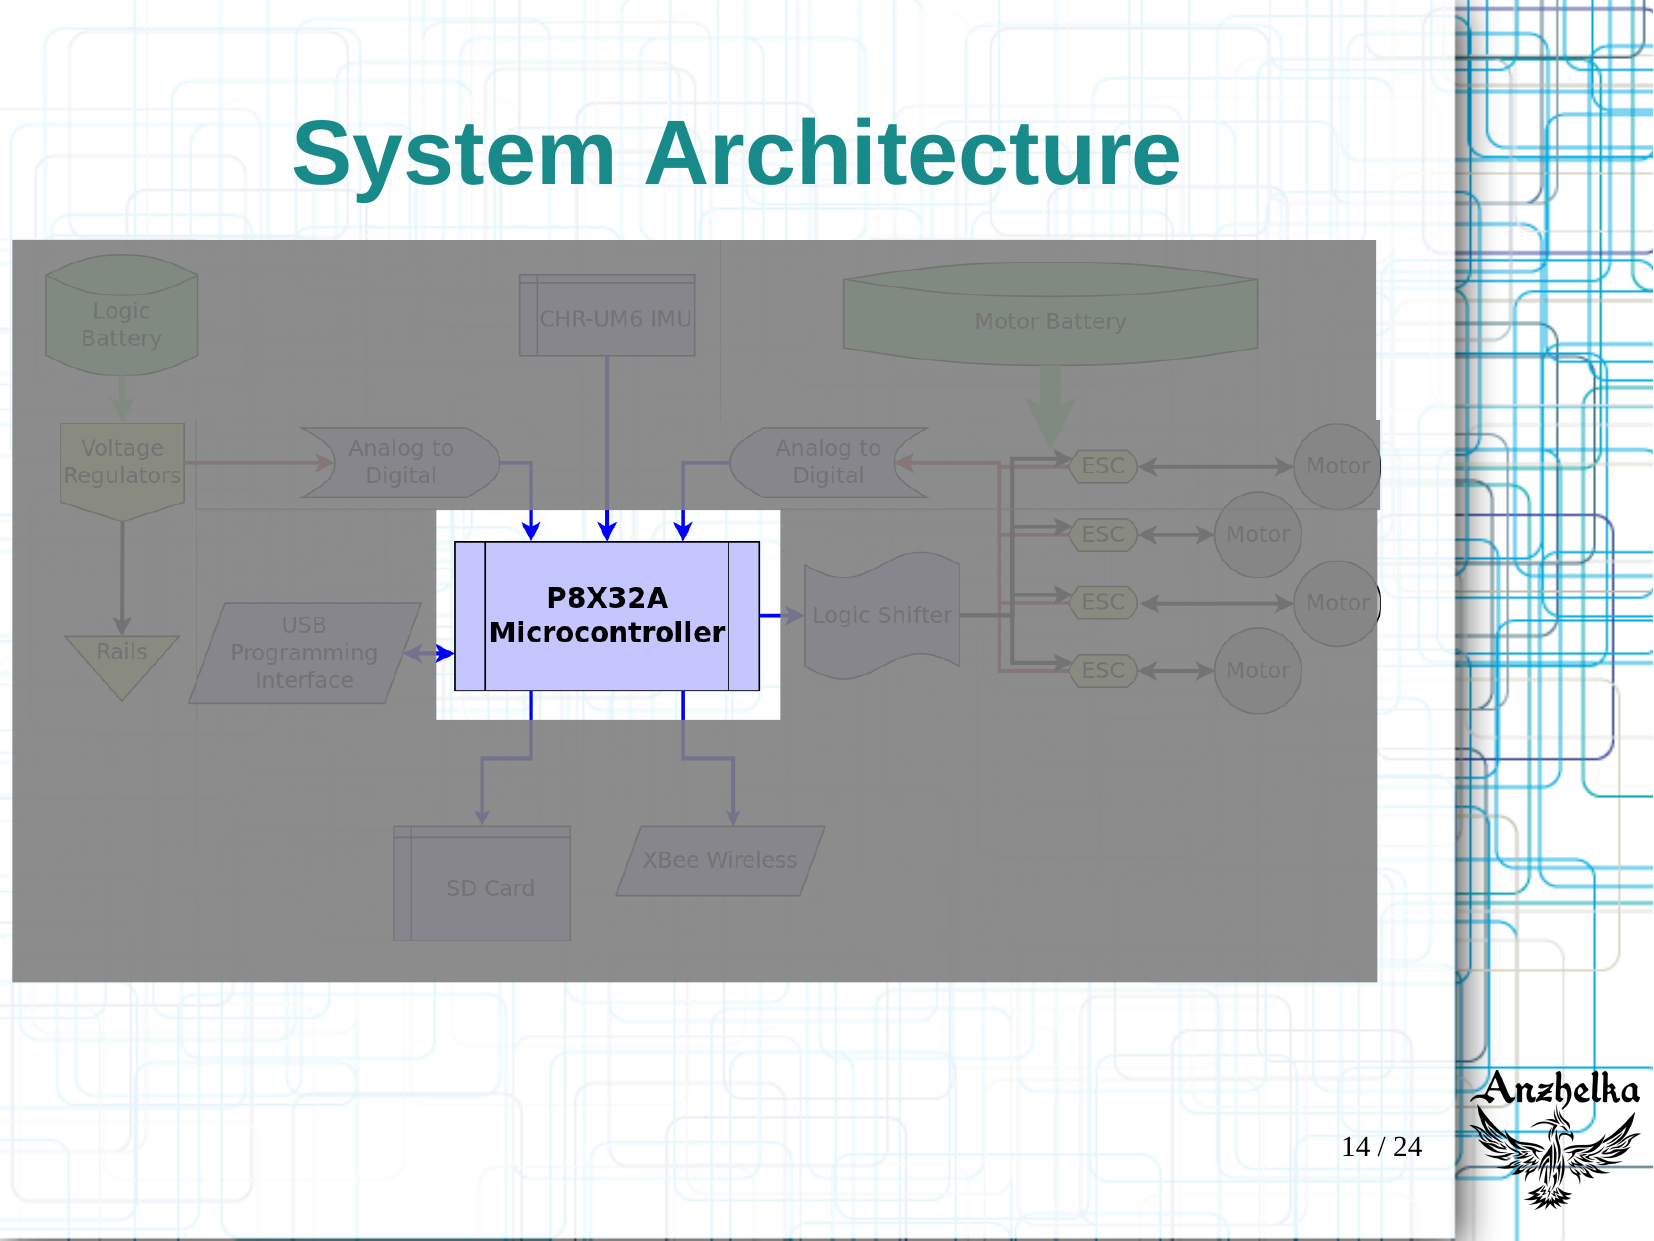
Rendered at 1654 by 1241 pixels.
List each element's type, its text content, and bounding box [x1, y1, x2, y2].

text_box [12, 239, 1381, 983]
title System Architecture [58, 49, 1417, 257]
picture [0, 0, 1654, 1241]
